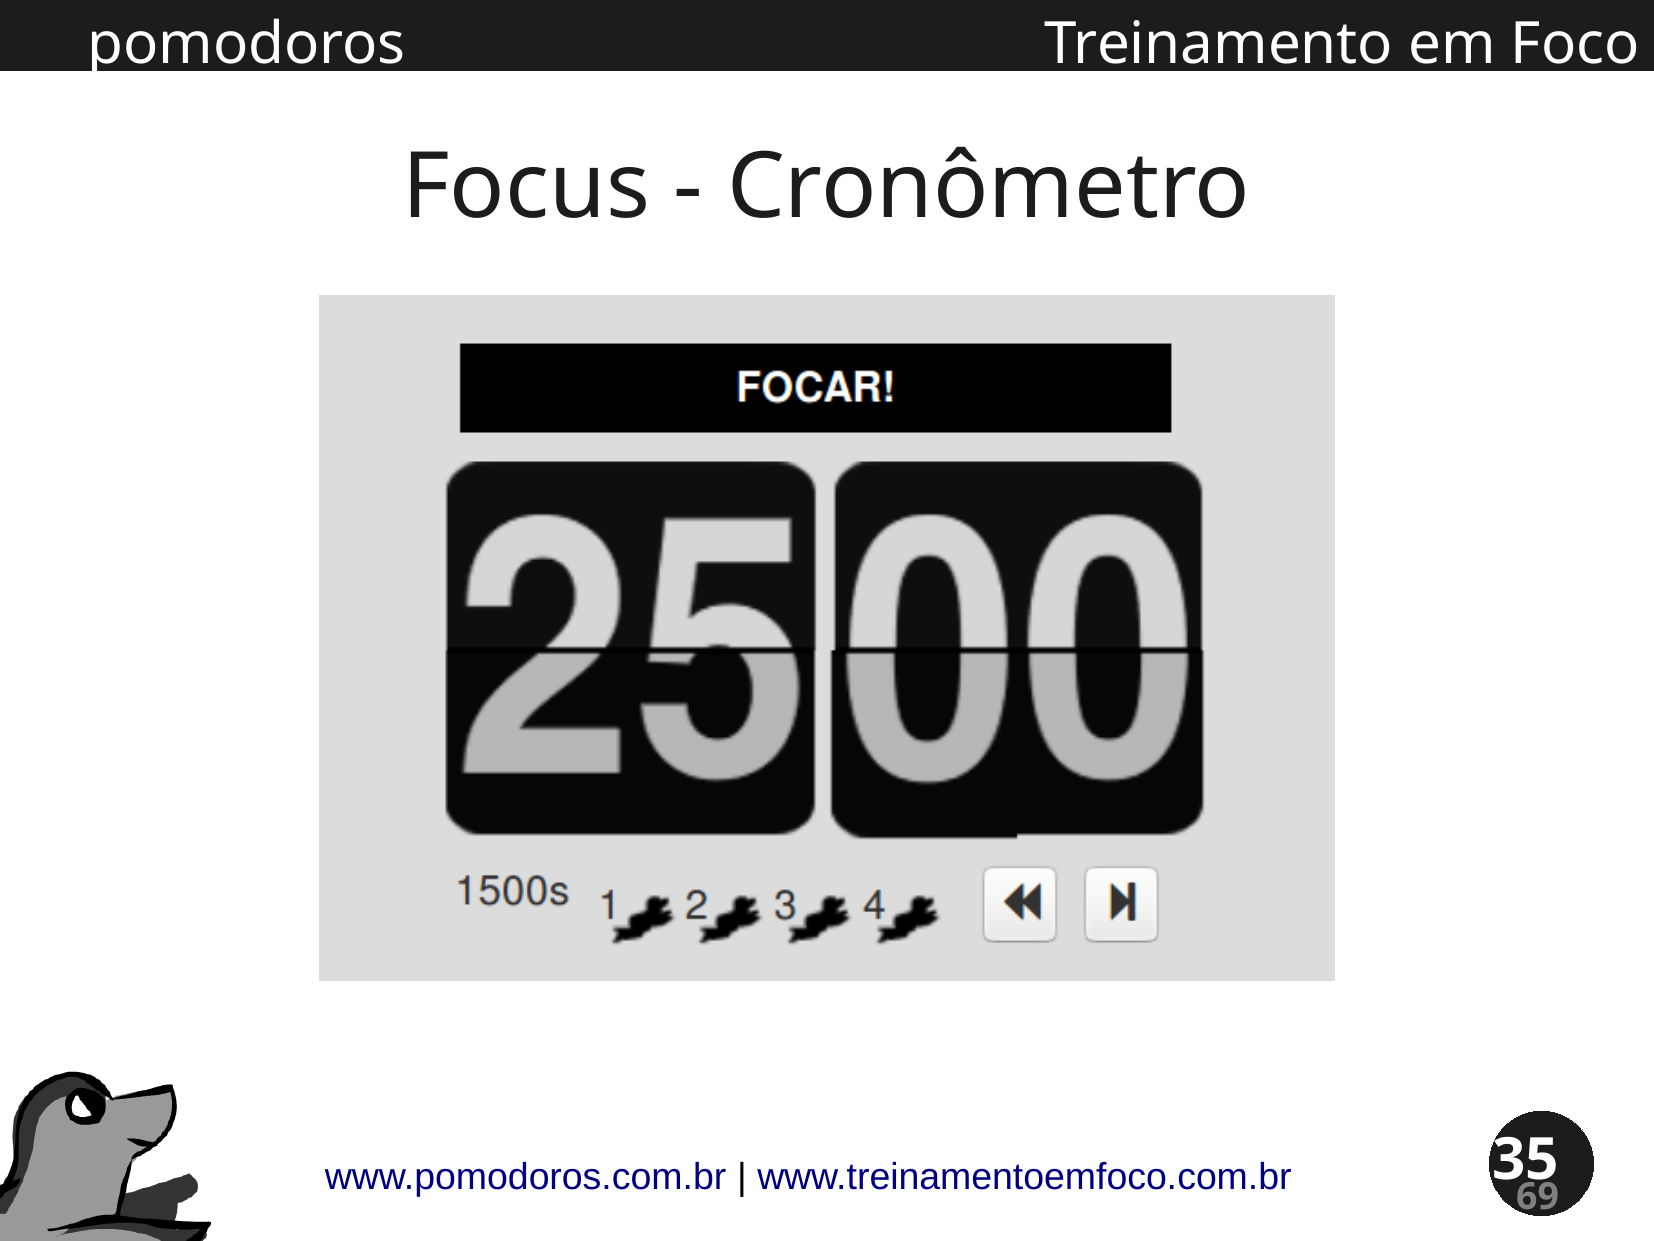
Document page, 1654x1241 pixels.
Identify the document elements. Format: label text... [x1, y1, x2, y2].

title Focus - Cronômetro [82, 78, 1571, 287]
picture [319, 295, 1335, 981]
picture [0, 1003, 249, 1241]
